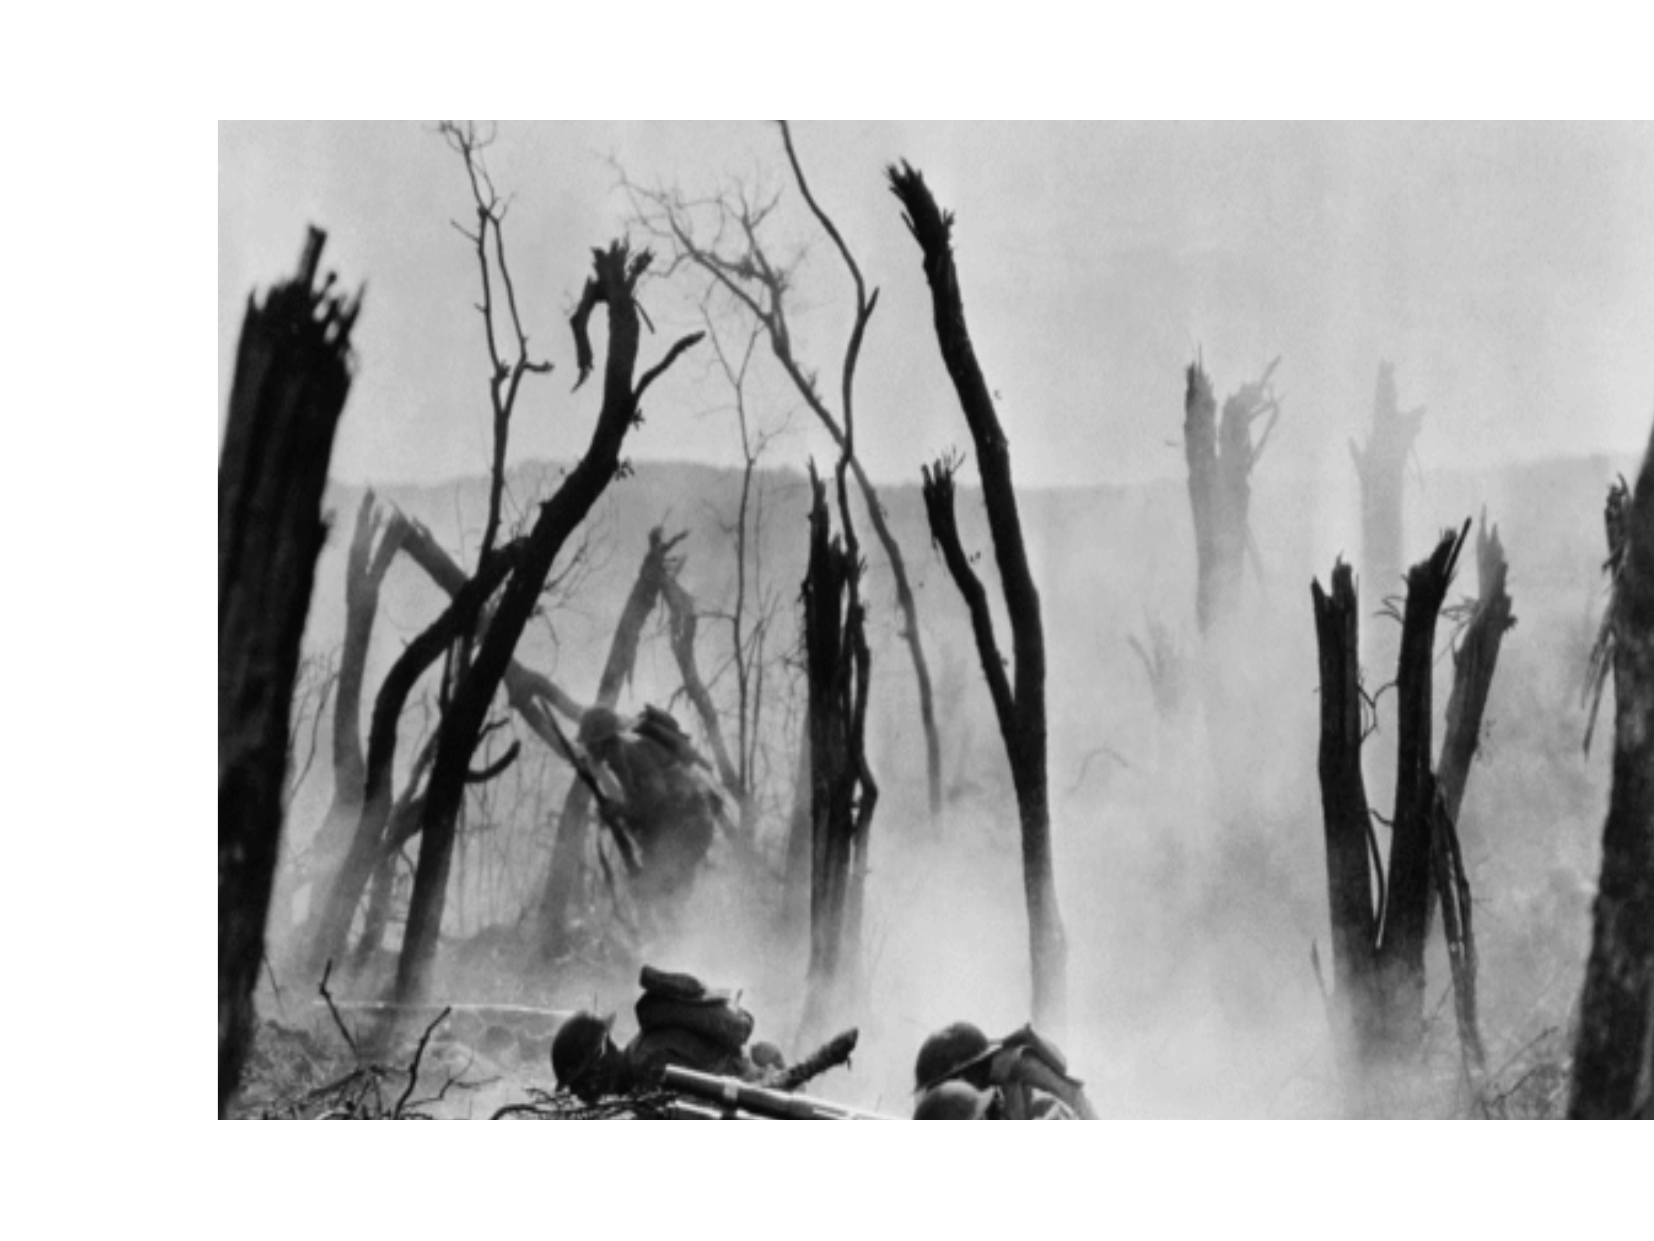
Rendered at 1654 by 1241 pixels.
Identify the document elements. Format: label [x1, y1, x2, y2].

picture [217, 120, 1654, 1120]
